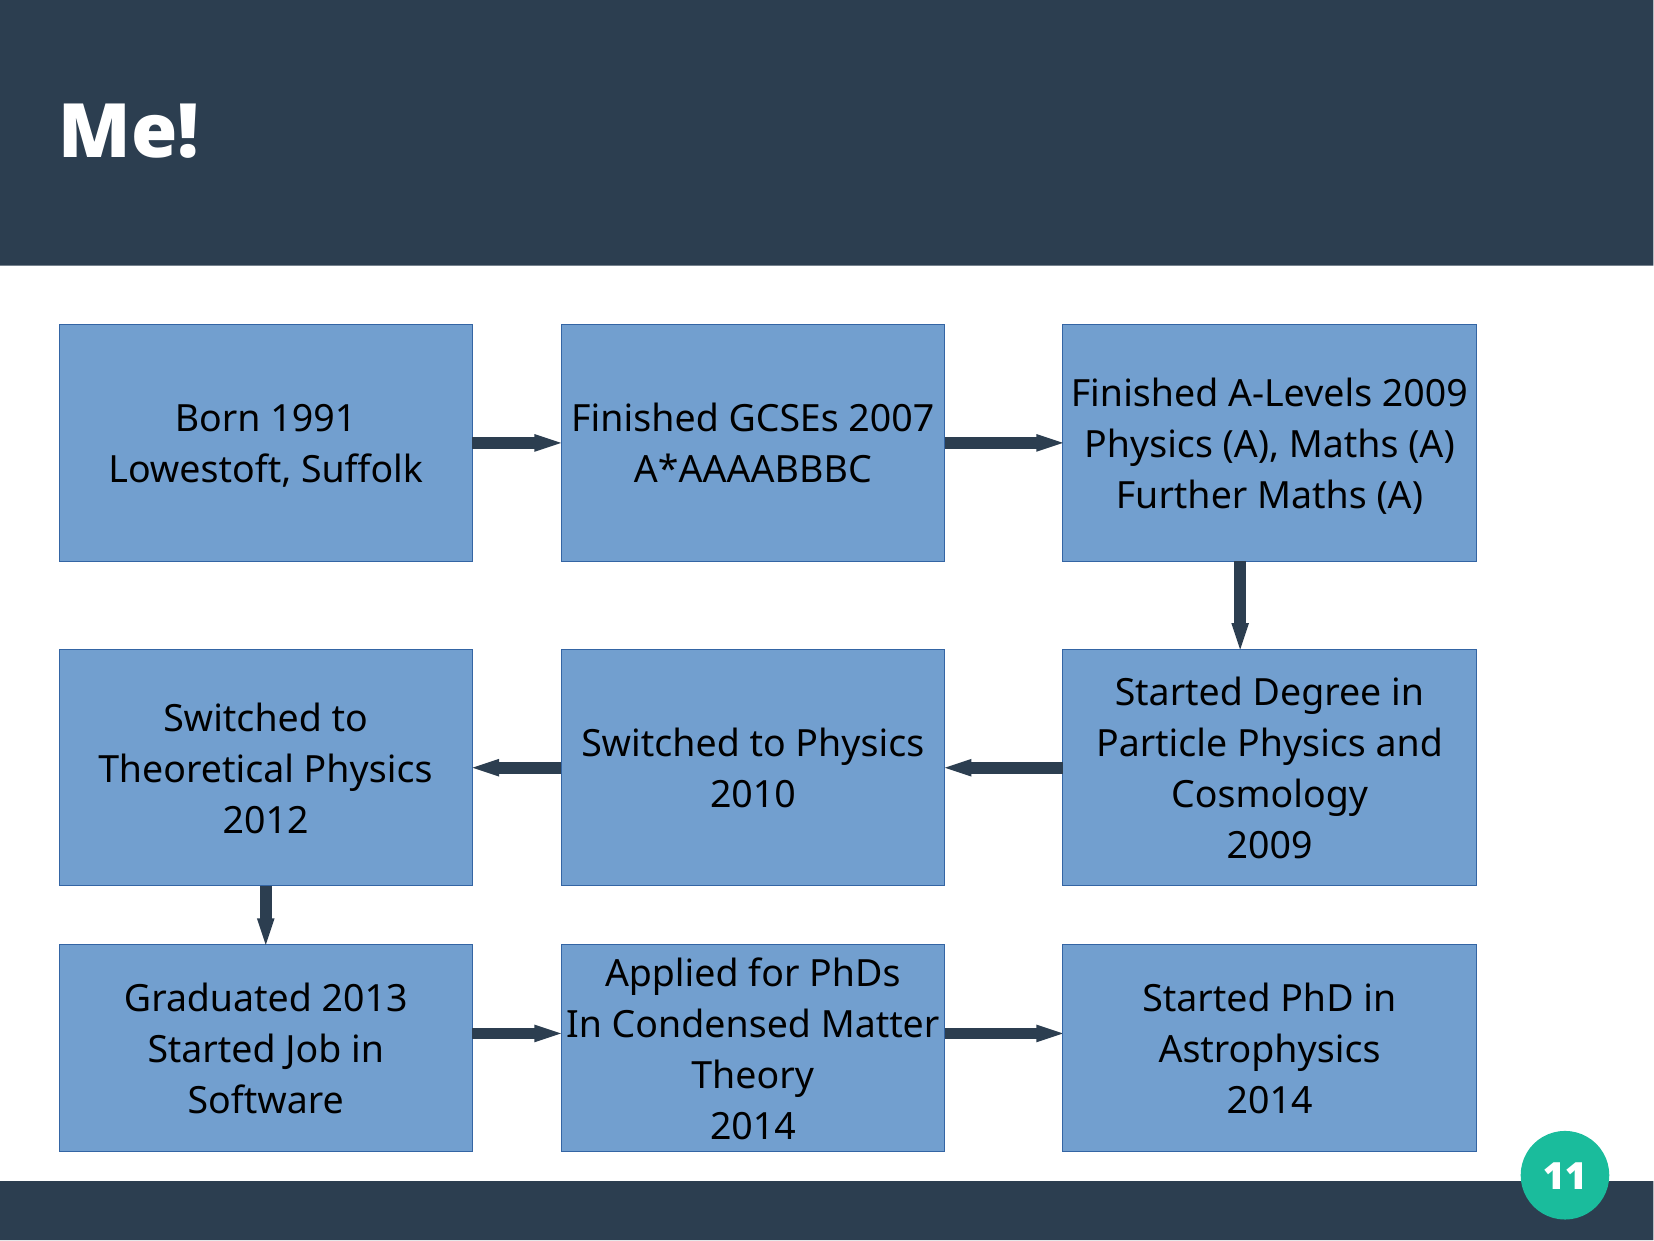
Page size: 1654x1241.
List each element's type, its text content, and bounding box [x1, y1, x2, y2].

title Me! [59, 49, 1595, 207]
text_box Finished A-Levels 2009 Physics (A), Maths (A) Further Maths (A) [1062, 324, 1477, 562]
text_box Born 1991 Lowestoft, Suffolk [59, 324, 473, 562]
text_box Graduated 2013 Started Job in Software [59, 944, 473, 1152]
text_box Applied for PhDs In Condensed Matter Theory 2014 [561, 944, 945, 1152]
text_box Started PhD in Astrophysics 2014 [1062, 944, 1477, 1152]
text_box Switched to Physics 2010 [561, 649, 945, 886]
text_box Finished GCSEs 2007 A*AAAABBBC [561, 324, 945, 562]
text_box Switched to Theoretical Physics 2012 [59, 649, 473, 886]
text_box Started Degree in Particle Physics and Cosmology 2009 [1062, 649, 1477, 886]
